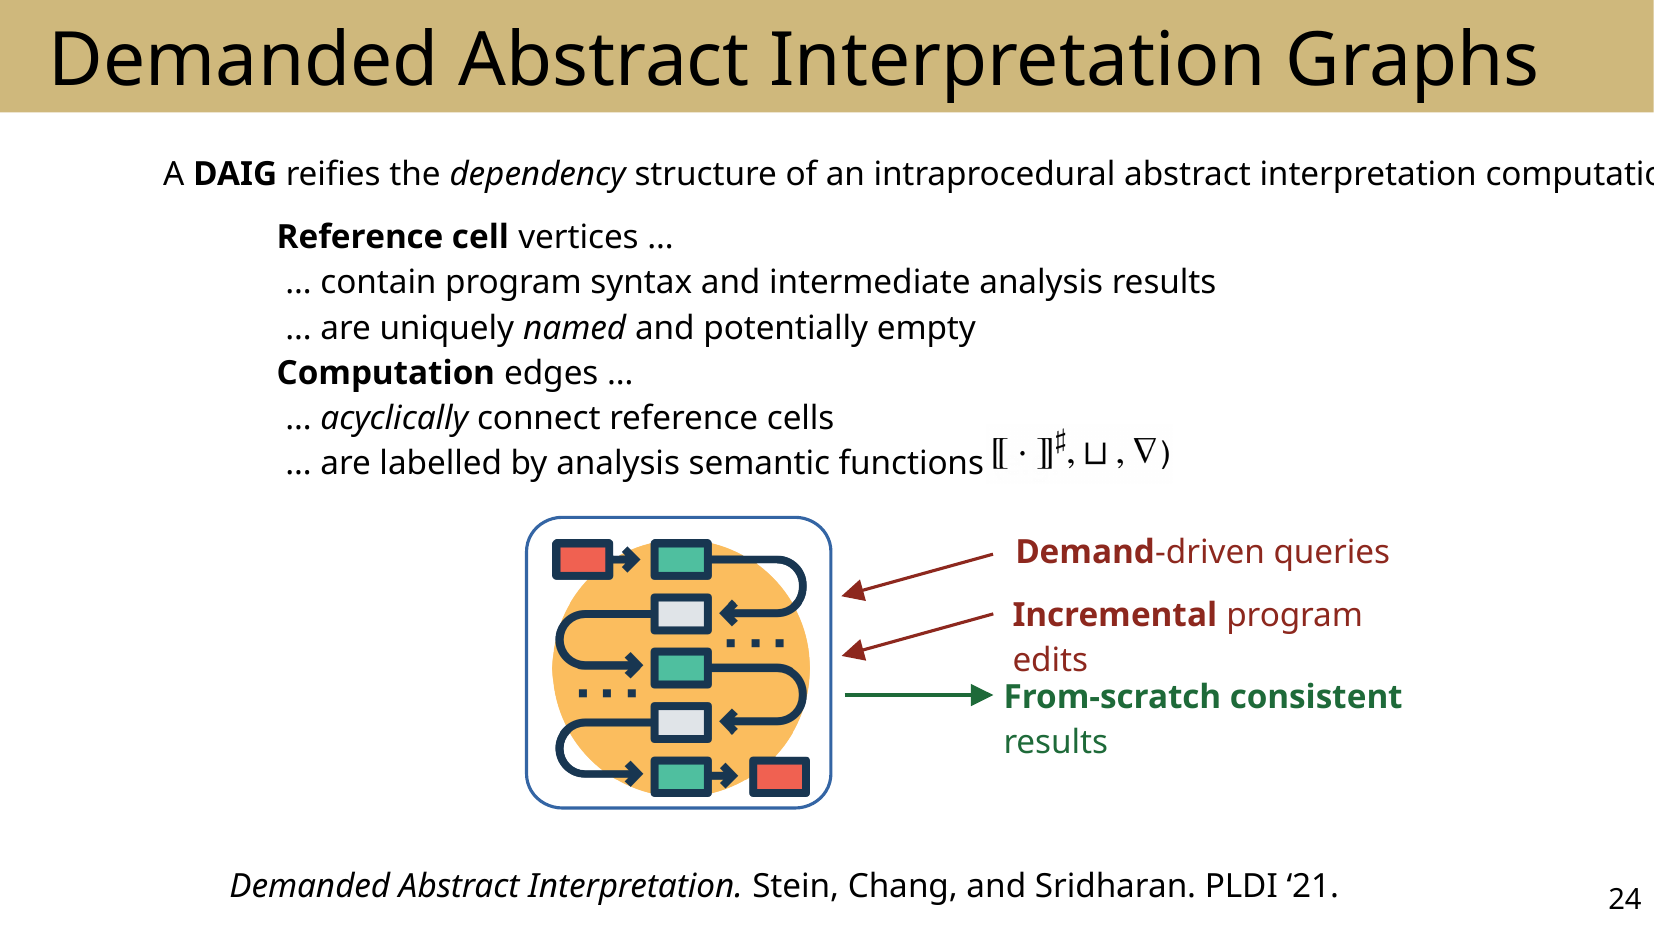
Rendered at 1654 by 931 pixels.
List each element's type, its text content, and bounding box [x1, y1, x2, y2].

text_box Demand-driven queries [1015, 528, 1420, 590]
text_box From-scratch consistent results [1003, 673, 1492, 735]
text_box A DAIG reifies the dependency structure of an intraprocedural abstract interpretation computation [163, 150, 1542, 197]
picture [986, 424, 1173, 484]
text_box ??? [526, 517, 831, 808]
picture [552, 539, 810, 797]
text_box Demanded Abstract Interpretation. Stein, Chang, and Sridharan. PLDI ‘21. [229, 862, 1276, 906]
text_box Reference cell vertices … … contain program syntax and intermediate analysis results … are uniquely named and potentially empty Computation edges … … acyclically connect reference cells … are labelled by analysis semantic functions (e.g. [276, 213, 1402, 478]
title Demanded Abstract Interpretation Graphs [0, 0, 1576, 113]
text_box Incremental program edits [1012, 590, 1426, 638]
